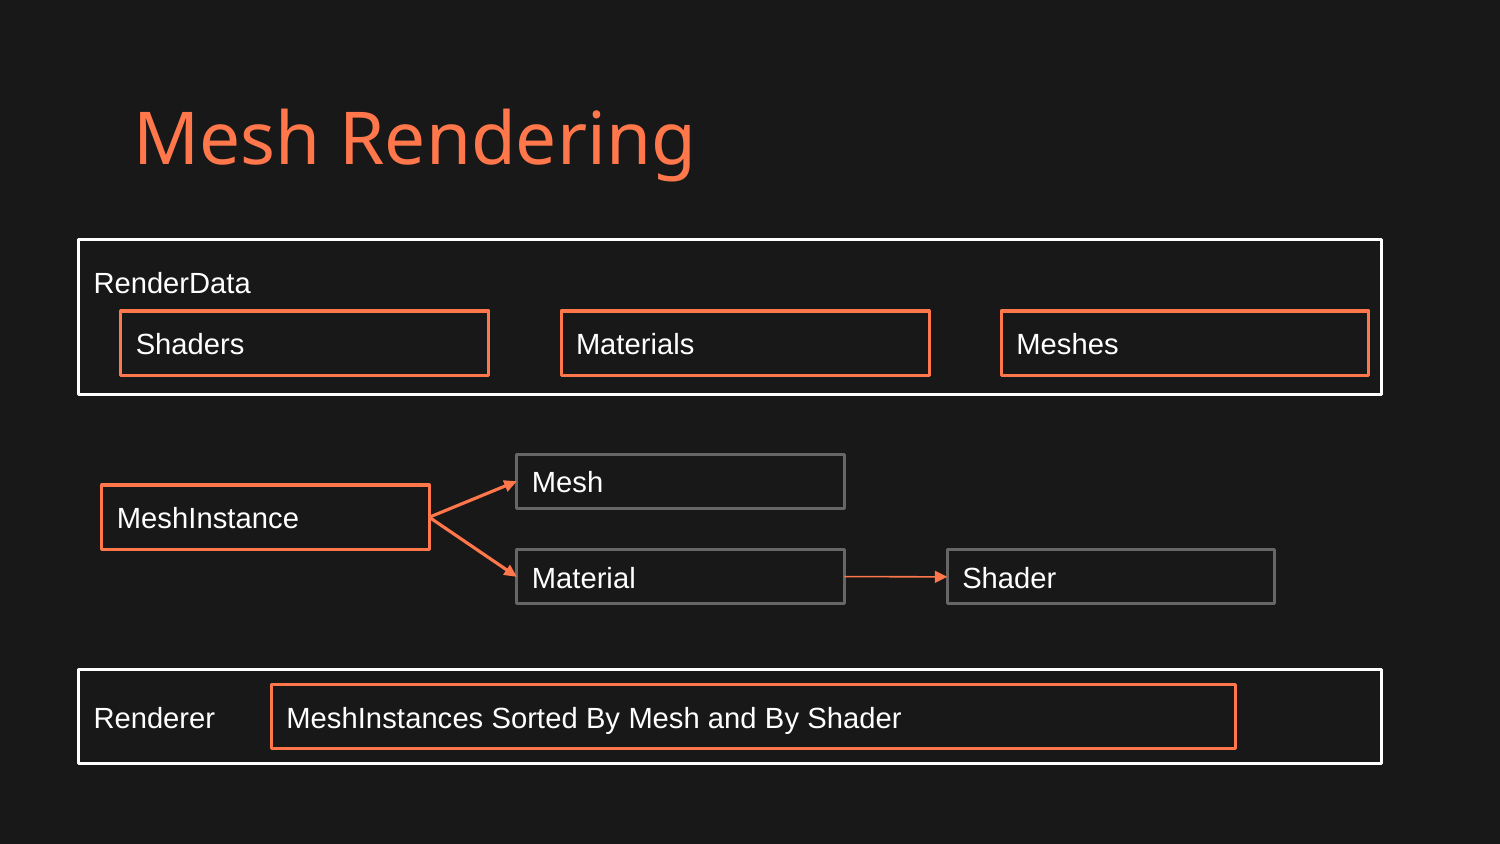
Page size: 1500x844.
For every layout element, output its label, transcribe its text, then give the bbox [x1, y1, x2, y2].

text_box Mesh [516, 454, 845, 509]
text_box MeshInstance [101, 484, 430, 550]
text_box RenderData [78, 239, 1382, 395]
text_box Meshes [1001, 310, 1369, 376]
title Mesh Rendering [118, 88, 1382, 183]
text_box Shaders [120, 310, 489, 376]
text_box MeshInstances Sorted By Mesh and By Shader [271, 684, 1236, 749]
text_box Materials [561, 310, 930, 376]
text_box Material [516, 549, 845, 604]
text_box Shader [947, 549, 1275, 604]
text_box Renderer [78, 669, 1382, 764]
